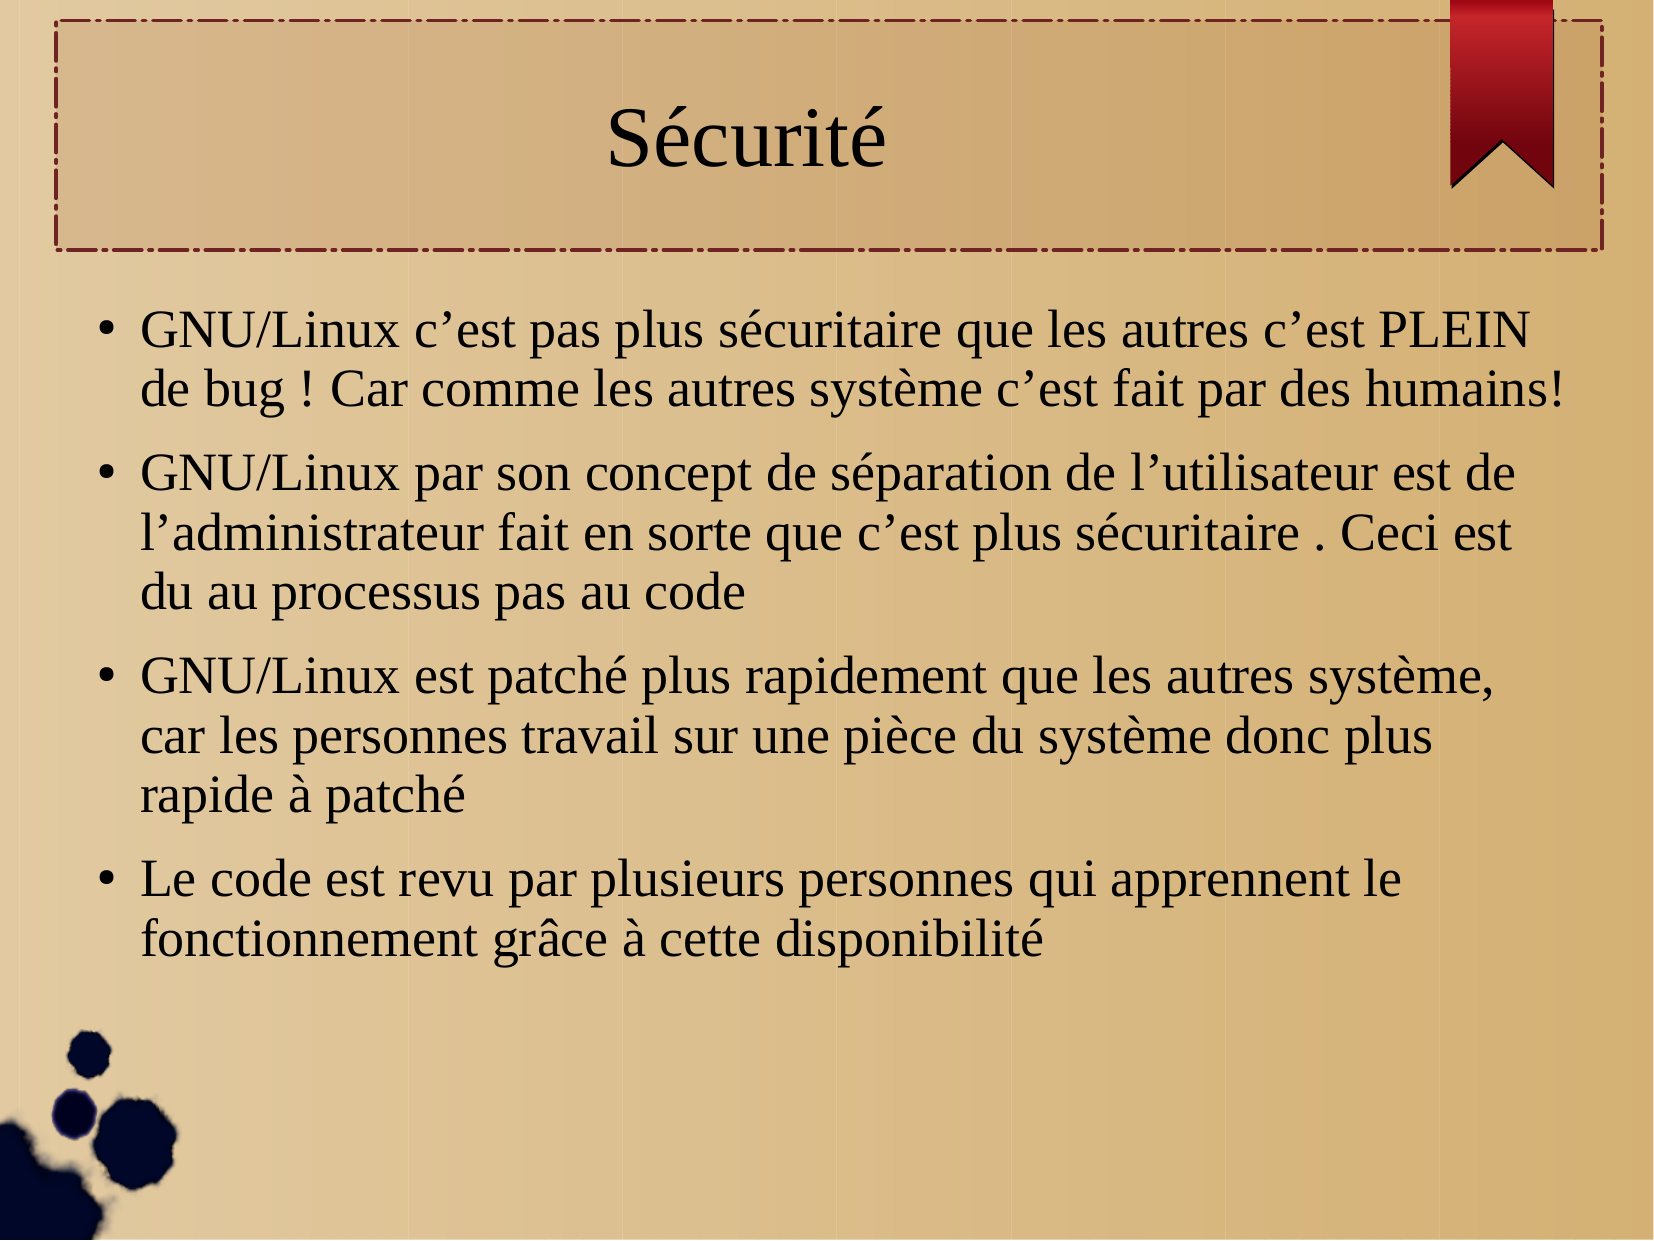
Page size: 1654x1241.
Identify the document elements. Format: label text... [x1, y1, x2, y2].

title Sécurité [82, 47, 1412, 229]
list GNU/Linux c’est pas plus sécuritaire que les autres c’est PLEIN de bug ! Car comme les autres système c’est fait par des humains! GNU/Linux par son concept de séparation de l’utilisateur est de l’administrateur fait en sorte que c’est plus sécuritaire . Ceci est du au processus pas au code GNU/Linux est patché plus rapidement que les autres système, car les personnes travail sur une pièce du système donc plus rapide à patché Le code est revu par plusieurs personnes qui apprennent le fonctionnement grâce à cette disponibilité [82, 299, 1571, 1019]
